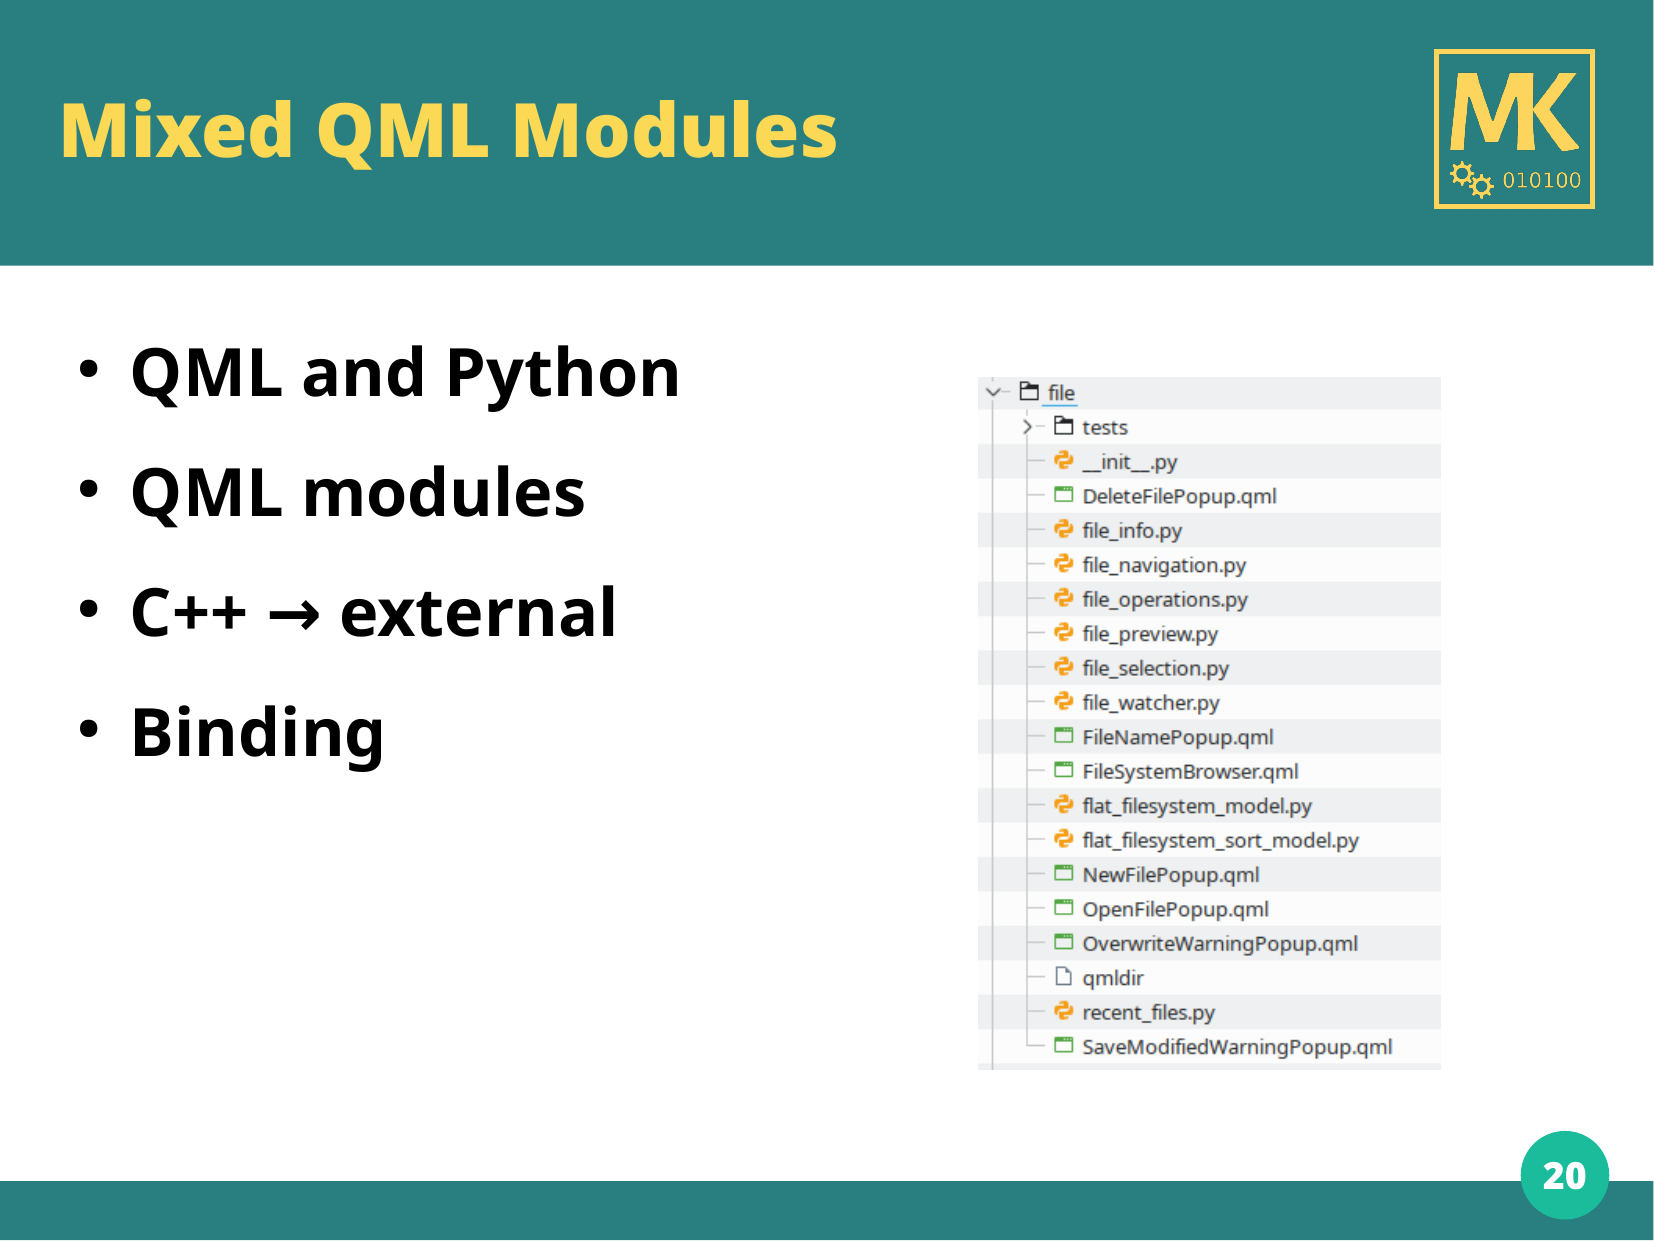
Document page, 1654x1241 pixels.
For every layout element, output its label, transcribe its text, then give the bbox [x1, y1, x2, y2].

picture [978, 377, 1441, 1070]
list QML and Python QML modules C++ → external Binding [59, 324, 1595, 1152]
title Mixed QML Modules [59, 49, 1595, 207]
